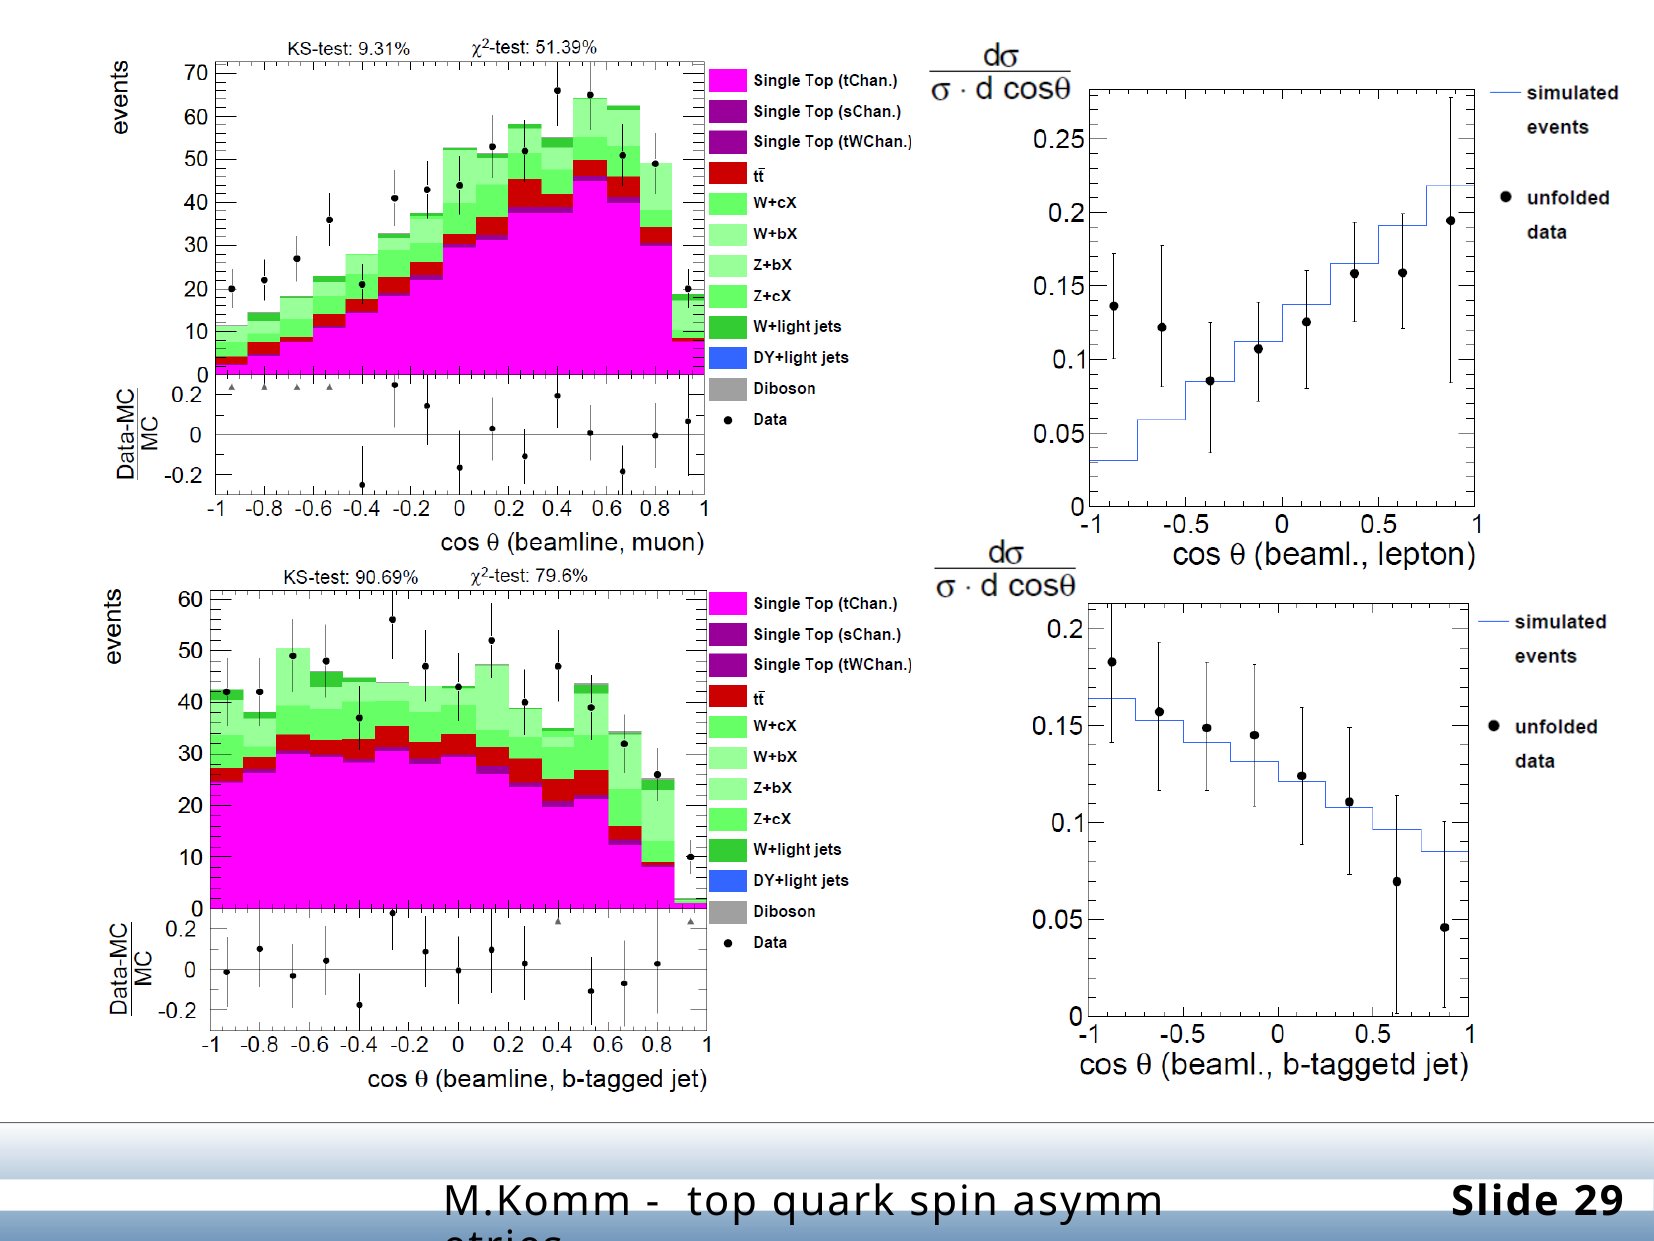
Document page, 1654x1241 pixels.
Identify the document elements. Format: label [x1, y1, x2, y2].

picture [1488, 78, 1625, 243]
picture [927, 40, 1613, 1088]
picture [104, 560, 911, 1095]
picture [104, 35, 911, 558]
